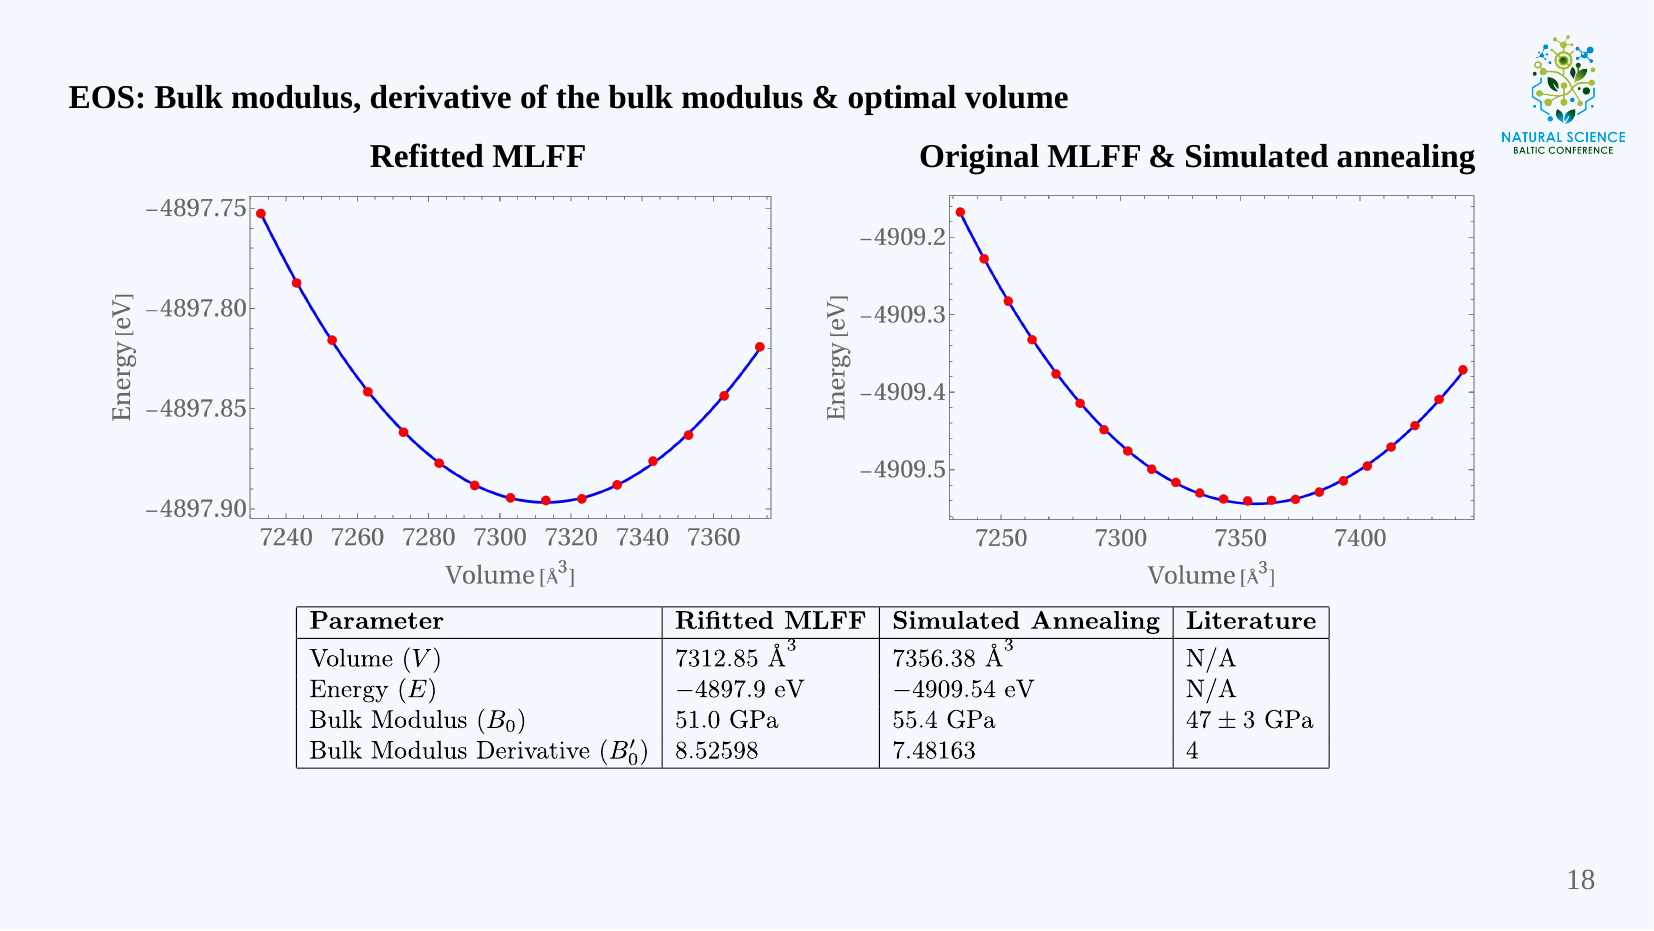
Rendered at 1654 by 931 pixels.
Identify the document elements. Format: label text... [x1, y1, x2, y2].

picture [1502, 35, 1625, 154]
text_box EOS: Bulk modulus, derivative of the bulk modulus & optimal volume [54, 71, 1120, 161]
text_box Refitted MLFF [355, 130, 634, 220]
picture [822, 195, 1476, 592]
text_box Original MLFF & Simulated annealing [904, 130, 1506, 183]
picture [295, 606, 1330, 769]
picture [107, 193, 773, 592]
